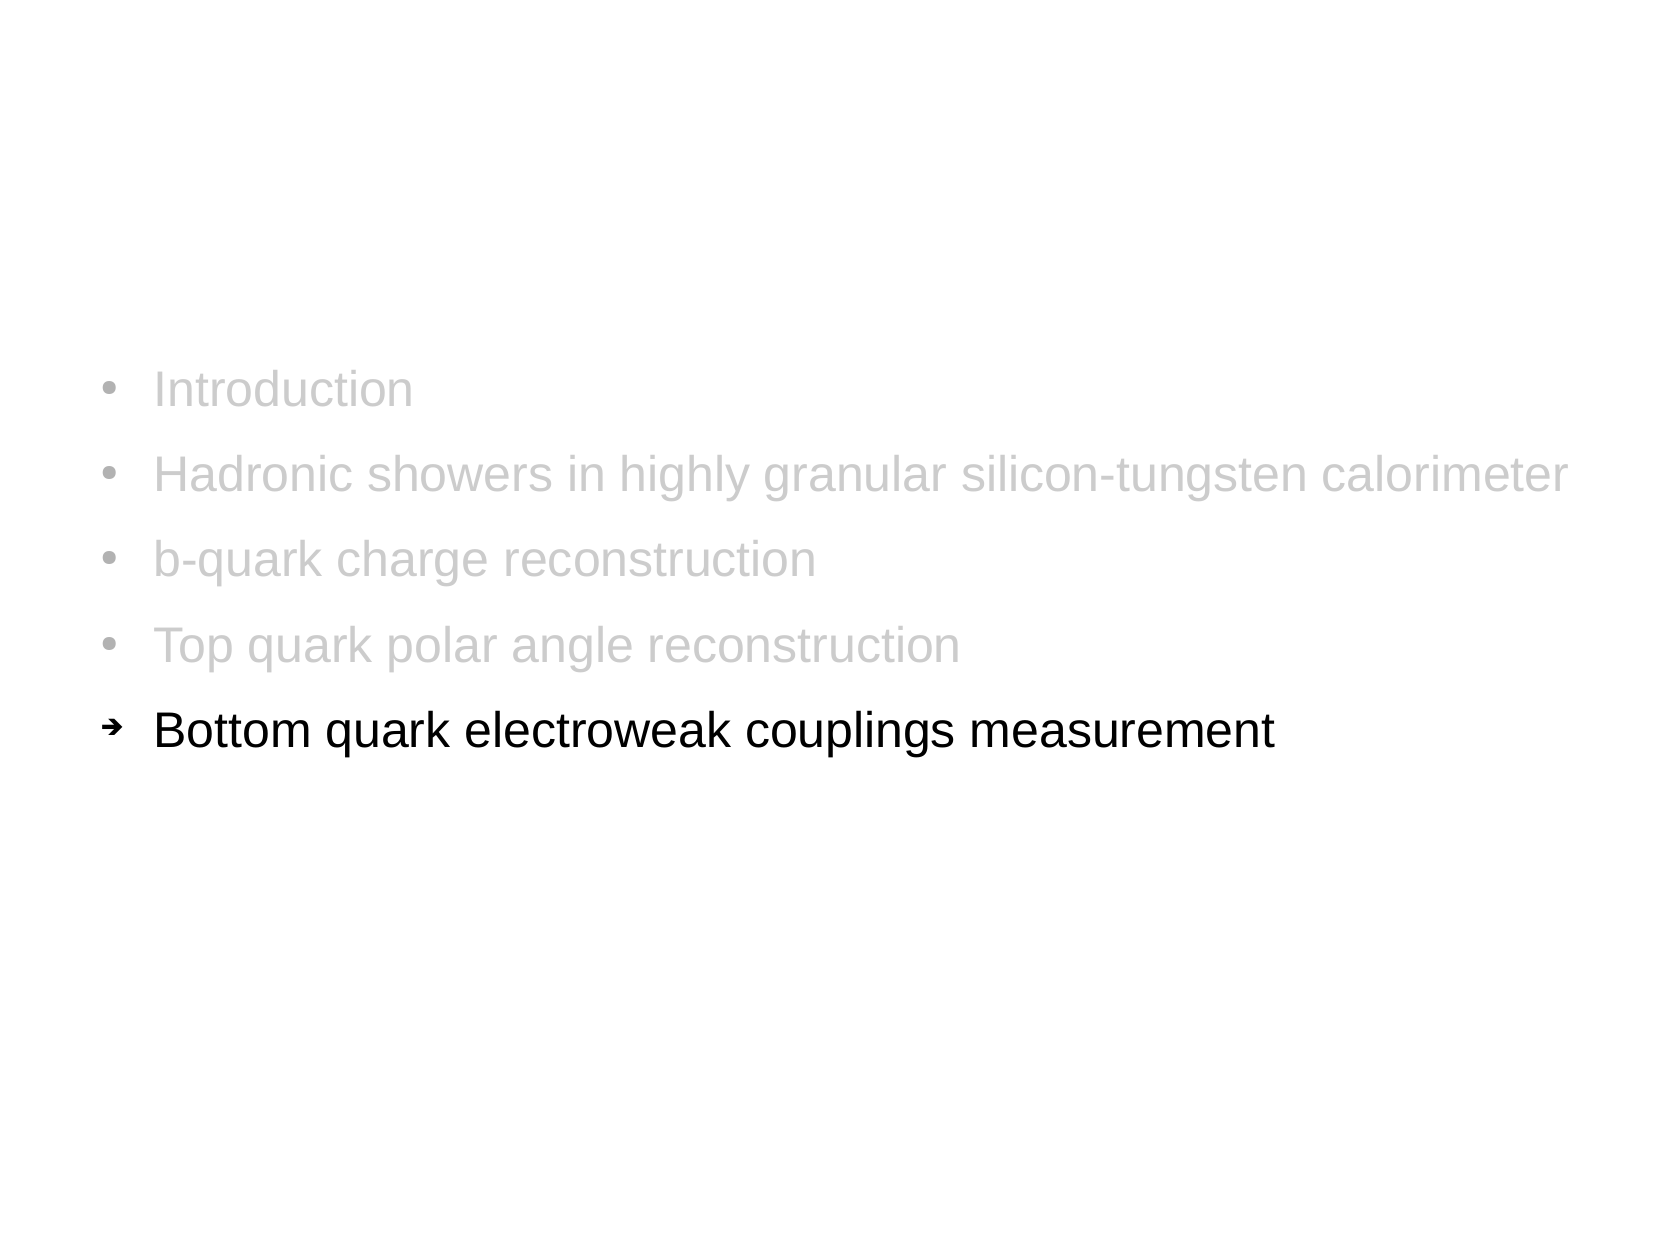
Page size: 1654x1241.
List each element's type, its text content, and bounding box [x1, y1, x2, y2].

list Introduction Hadronic showers in highly granular silicon-tungsten calorimeter b-quark charge reconstruction Top quark polar angle reconstruction Bottom quark electroweak couplings measurement [82, 361, 1571, 1081]
